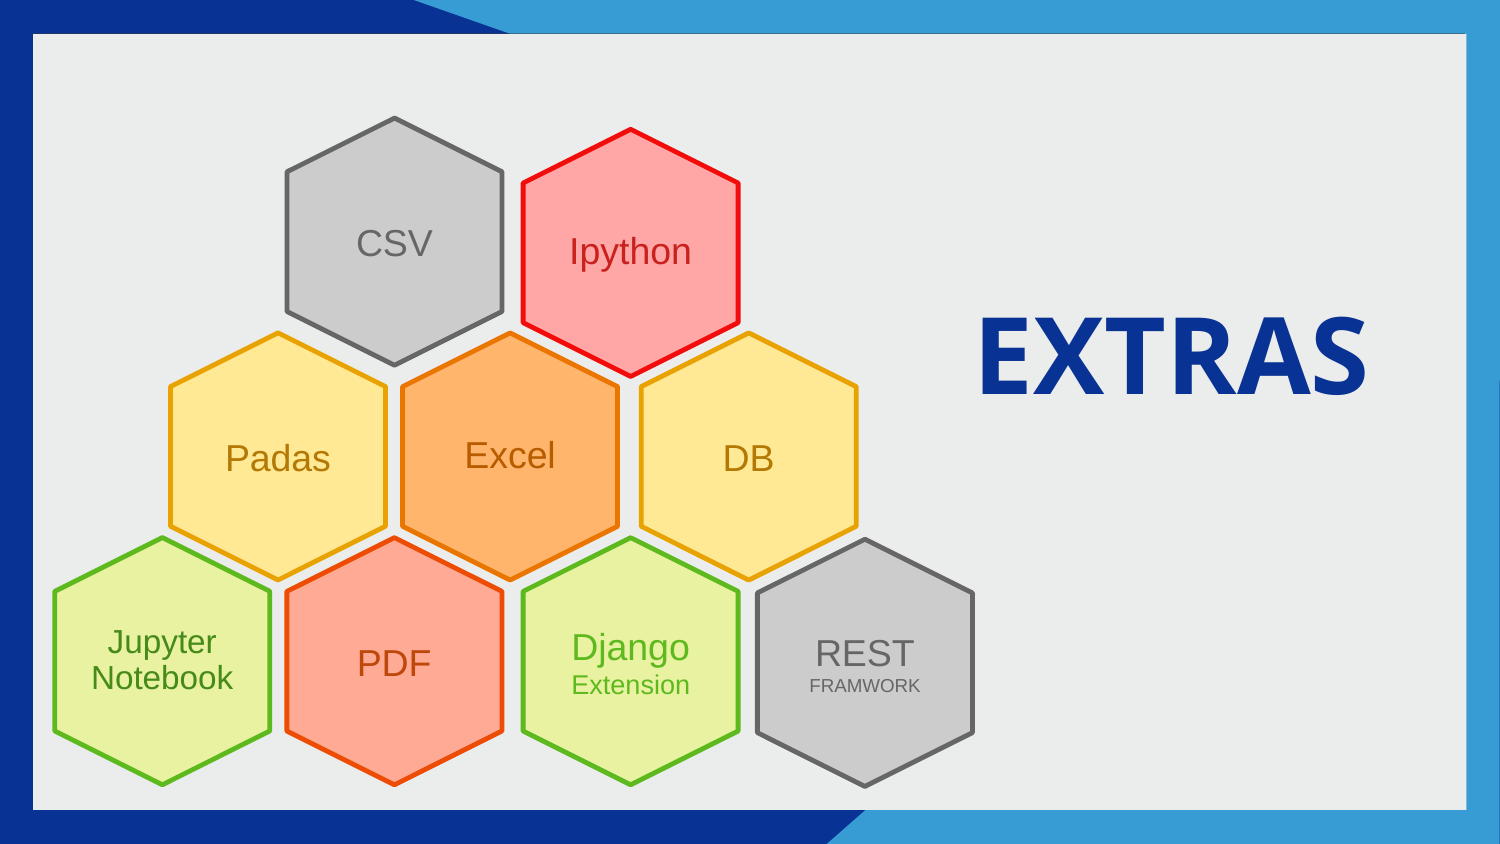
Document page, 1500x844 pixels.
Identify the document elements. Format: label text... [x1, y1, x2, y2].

text_box CSV [287, 118, 503, 366]
text_box PDF [286, 537, 502, 785]
text_box DB [641, 332, 857, 581]
title EXTRAS [896, 265, 1447, 443]
text_box Excel [402, 332, 618, 581]
text_box Django Extension [523, 537, 739, 785]
text_box Jupyter Notebook [54, 537, 270, 785]
text_box REST FRAMWORK [757, 539, 973, 787]
text_box Ipython [523, 129, 739, 377]
text_box Padas [170, 332, 386, 581]
